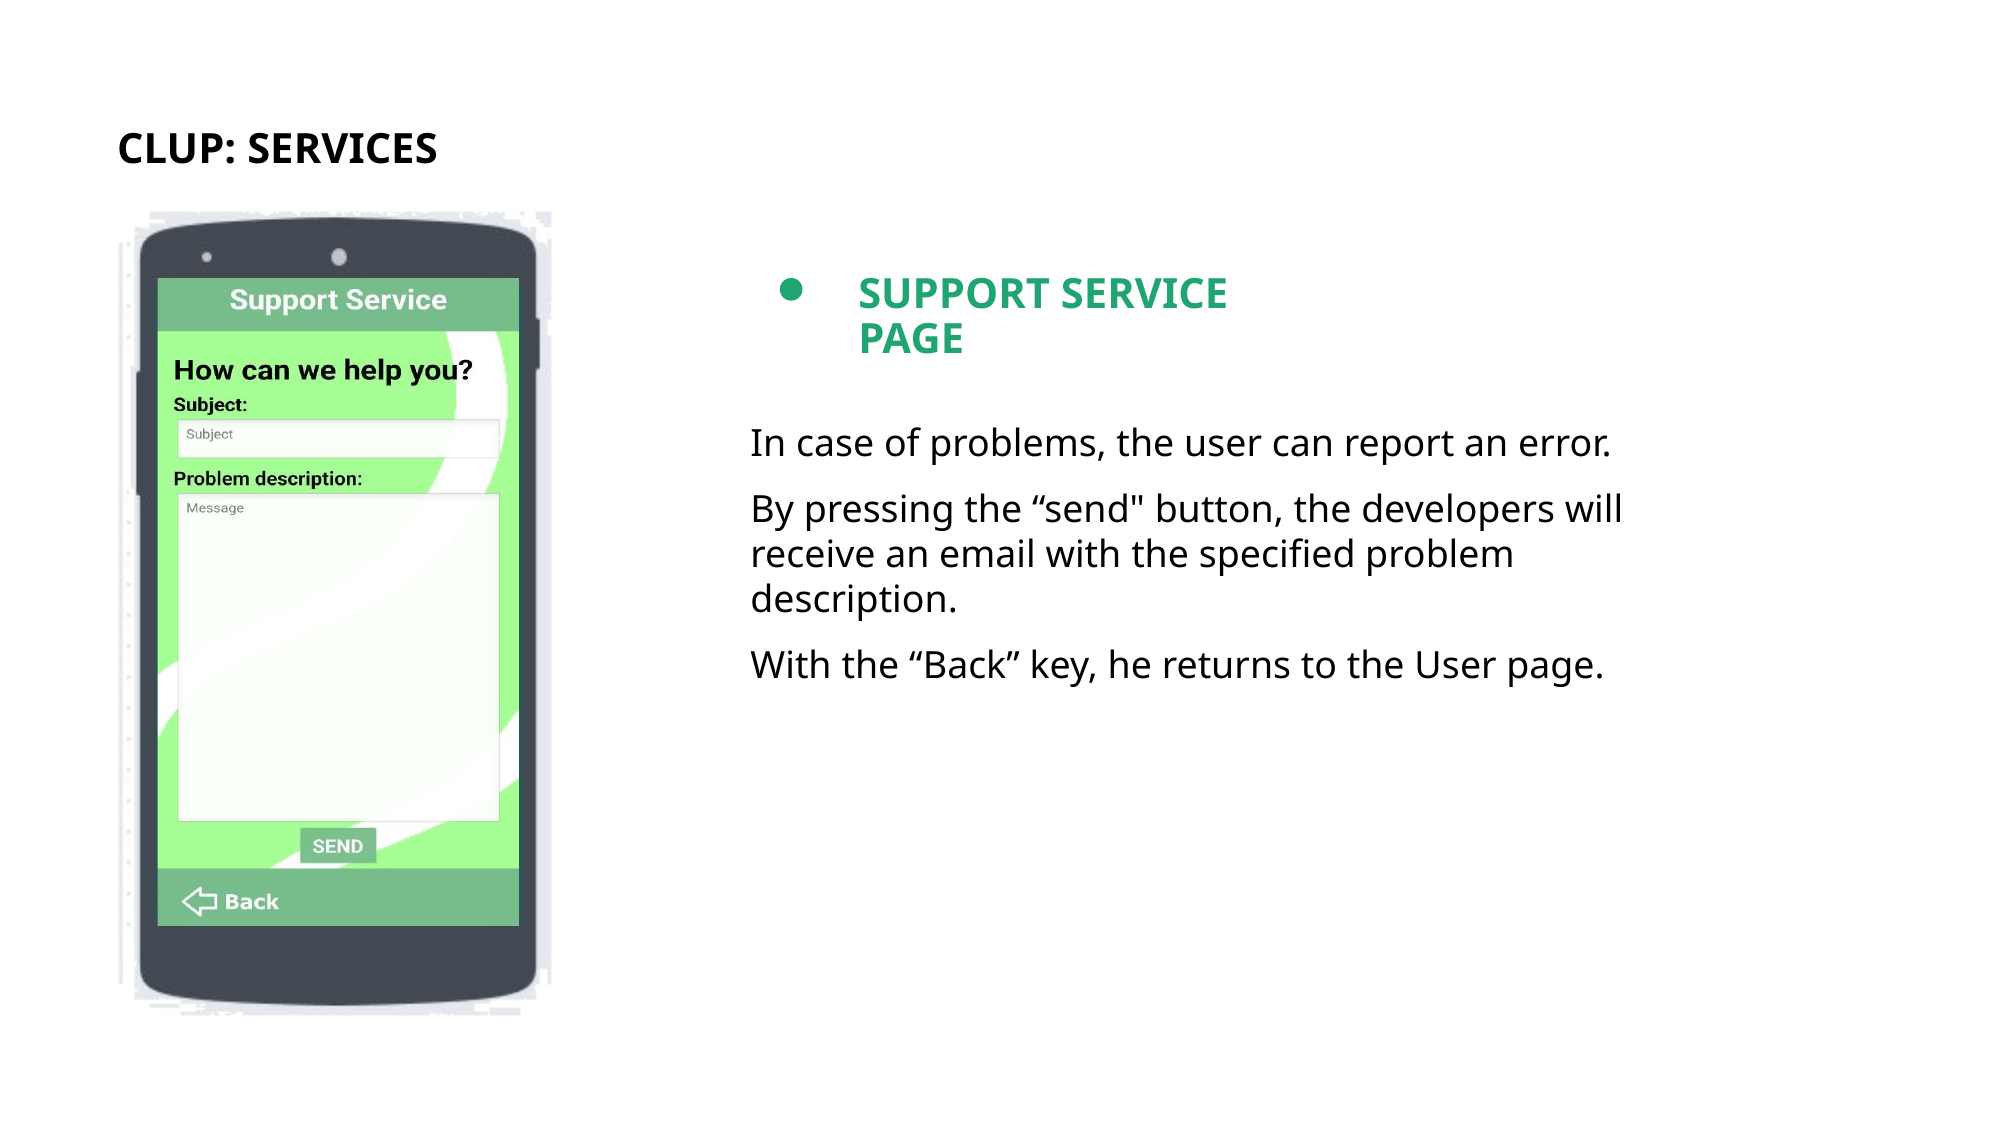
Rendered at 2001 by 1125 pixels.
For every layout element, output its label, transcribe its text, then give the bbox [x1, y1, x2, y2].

title CLUP: SERVICES [102, 118, 1056, 230]
text_box SUPPORT SERVICE PAGE [843, 264, 1353, 315]
picture [83, 181, 593, 1047]
text_box [779, 278, 803, 301]
text_box In case of problems, the user can report an error. By pressing the “send" button, the developers will receive an email with the specified problem description. With the “Back” key, he returns to the User page. [735, 411, 1658, 818]
